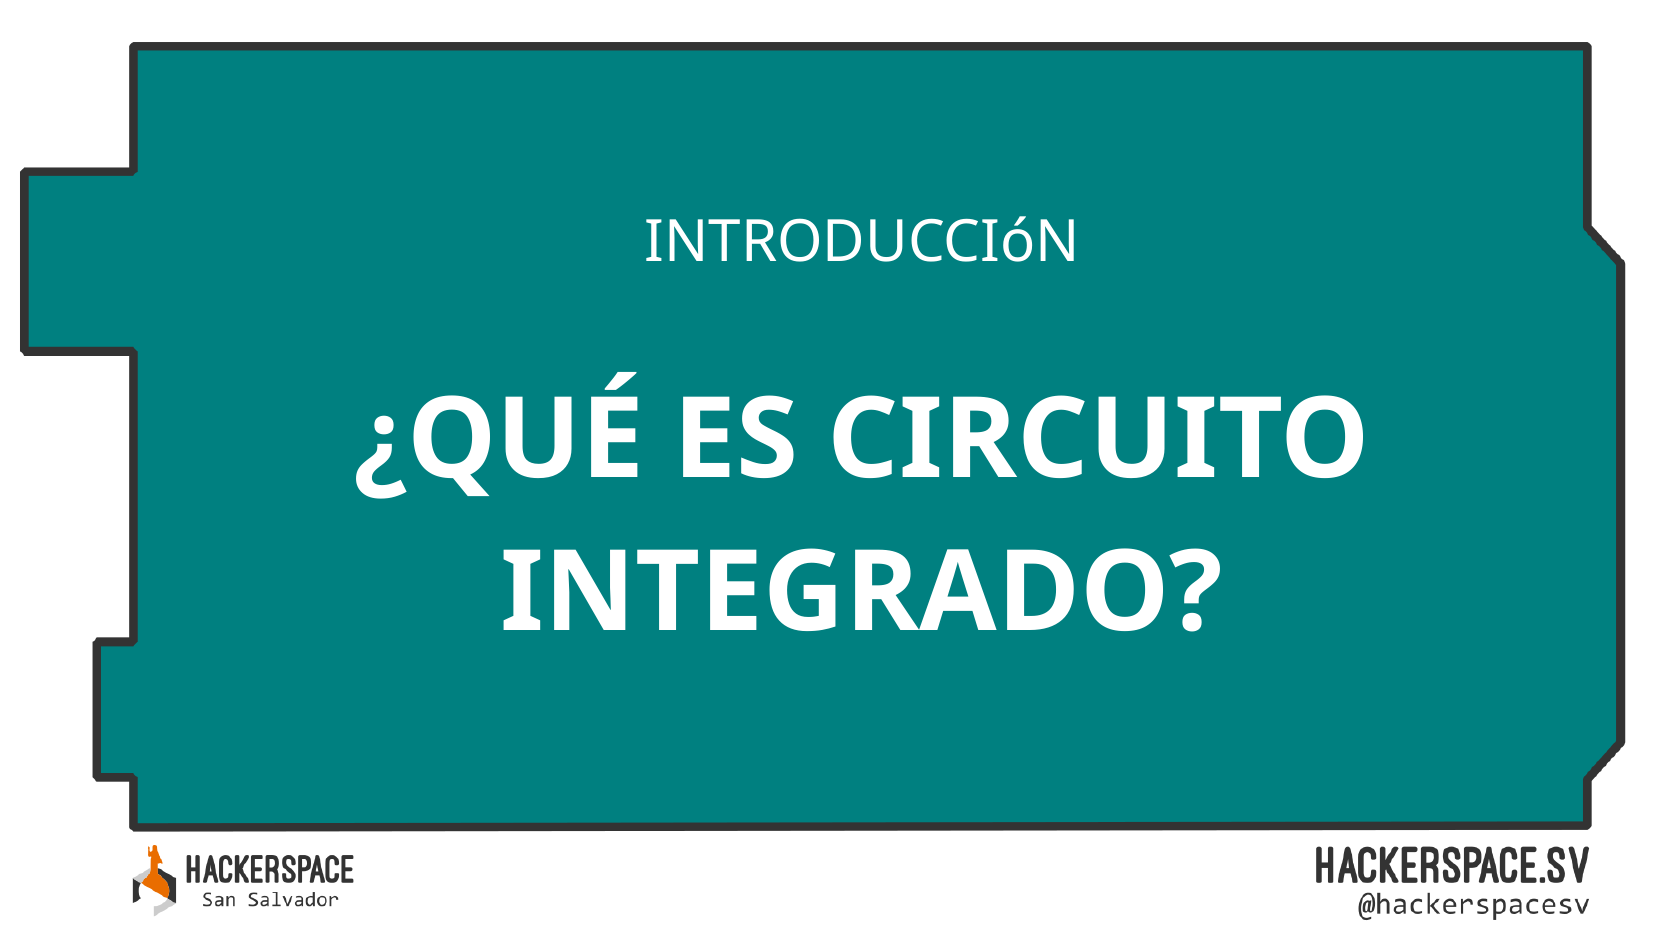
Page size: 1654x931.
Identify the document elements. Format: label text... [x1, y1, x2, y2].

subtitle INTRODUCCIóN ¿QUÉ ES CIRCUITO INTEGRADO? [153, 71, 1571, 792]
picture [0, 0, 1654, 931]
